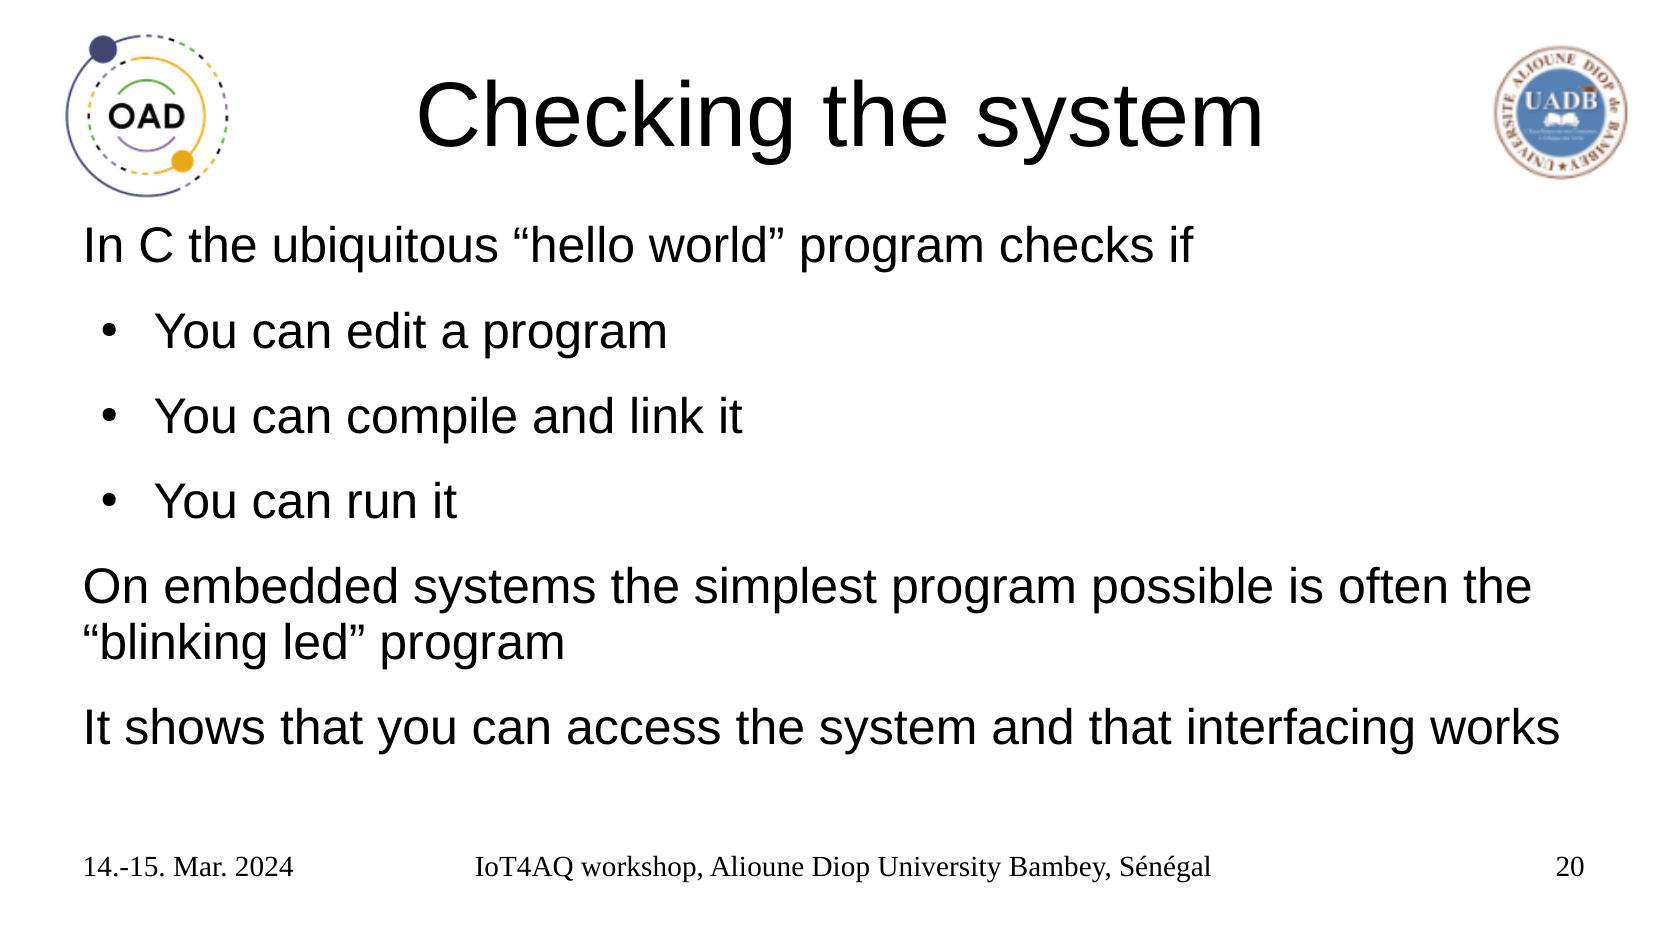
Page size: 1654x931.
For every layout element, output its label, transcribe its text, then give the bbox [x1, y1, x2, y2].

picture [1482, 37, 1641, 188]
picture [25, 20, 263, 218]
title Checking the system [257, 37, 1426, 193]
list In C the ubiquitous “hello world” program checks if You can edit a program You can compile and link it You can run it On embedded systems the simplest program possible is often the “blinking led” program It shows that you can access the system and that interfacing works [82, 217, 1571, 757]
